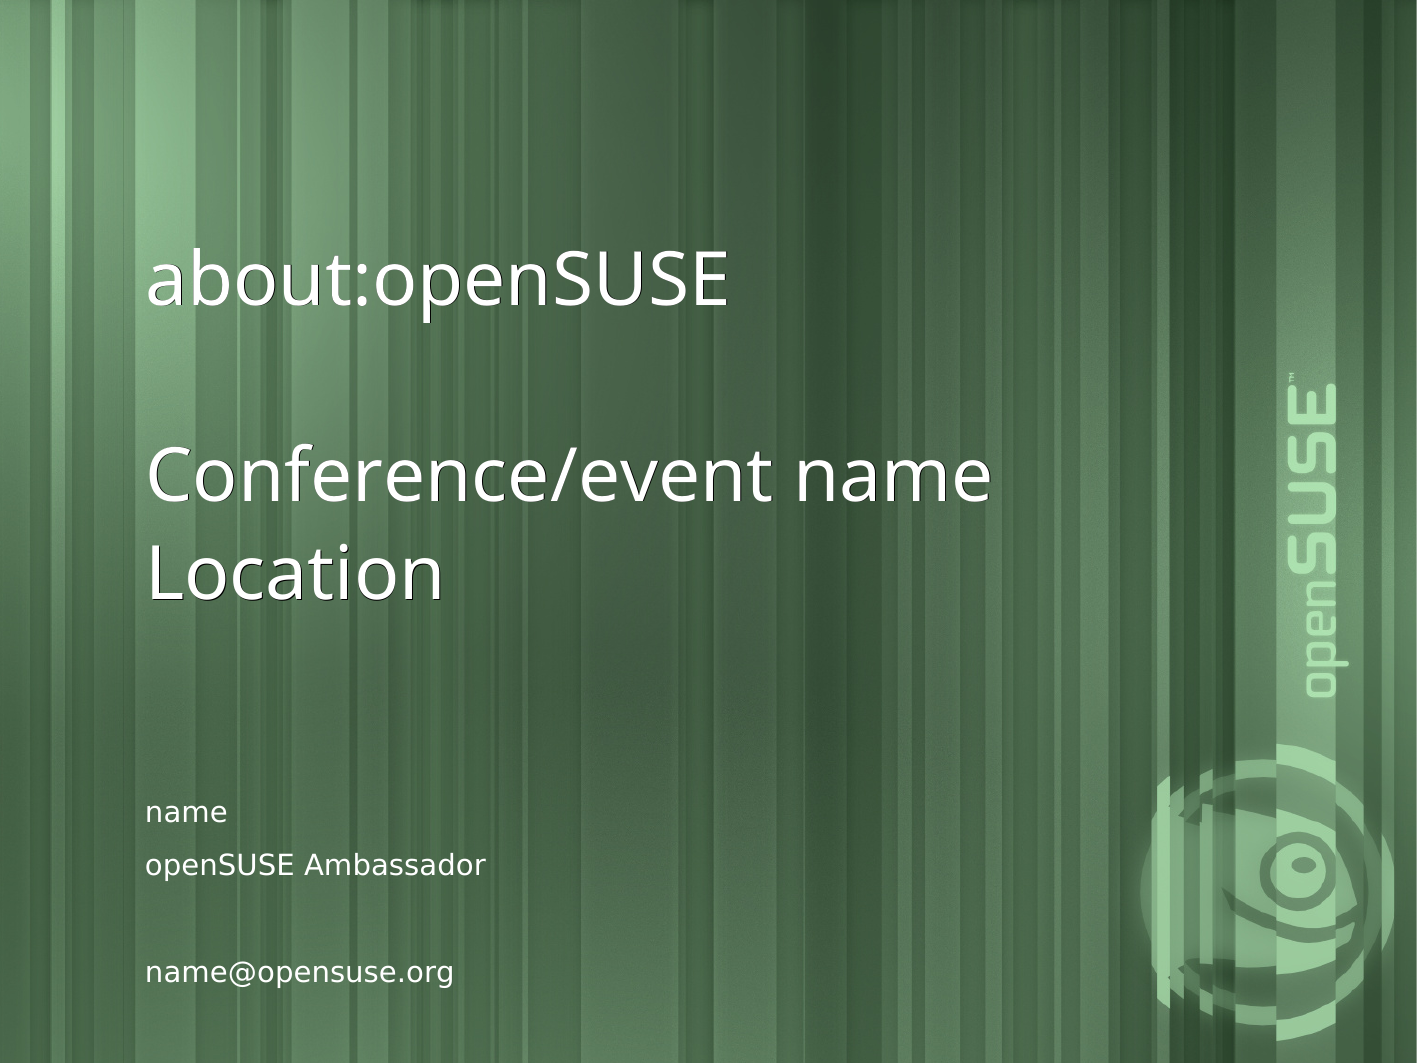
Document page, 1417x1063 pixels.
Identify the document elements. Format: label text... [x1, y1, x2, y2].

title about:openSUSE Conference/event name Location [145, 215, 1358, 631]
subtitle name openSUSE Ambassador name@opensuse.org [144, 794, 768, 989]
picture [0, 0, 1417, 1063]
